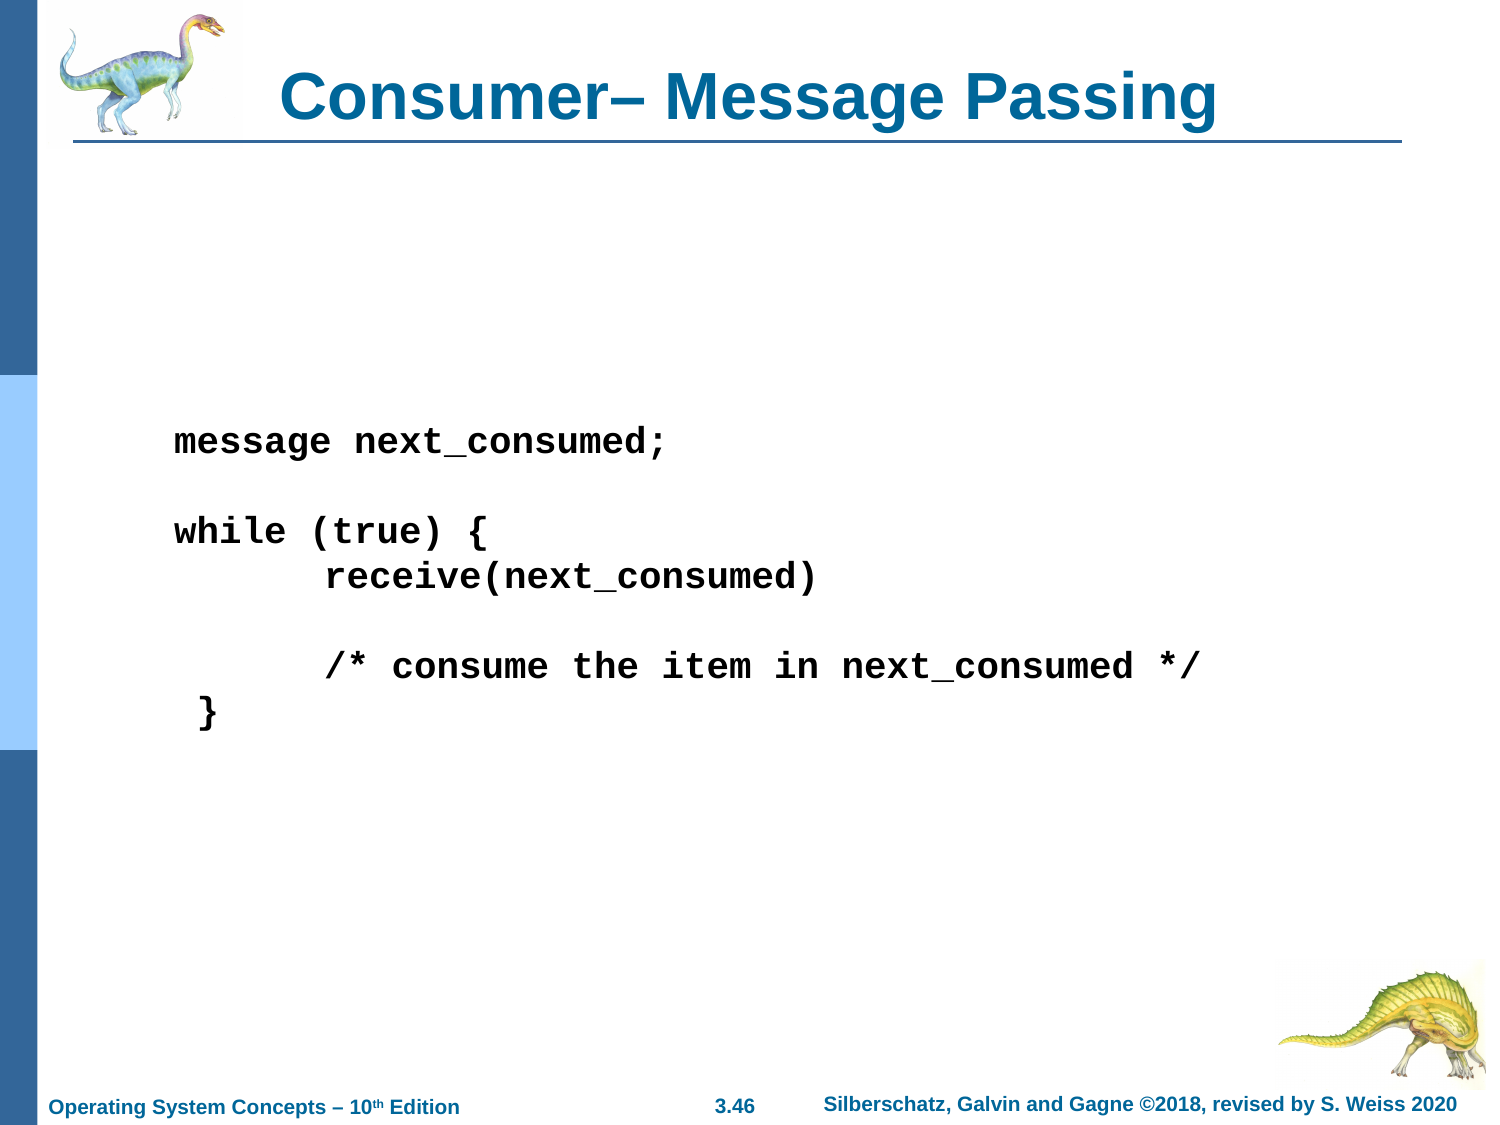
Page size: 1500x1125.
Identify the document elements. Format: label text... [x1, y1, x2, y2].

text_box message next_consumed; while (true) { receive(next_consumed) /* consume the item in next_consumed */ } [159, 408, 1309, 739]
picture [46, 0, 243, 149]
title Consumer– Message Passing [75, 45, 1426, 141]
picture [1140, 1096, 1148, 1101]
picture [1275, 959, 1486, 1090]
